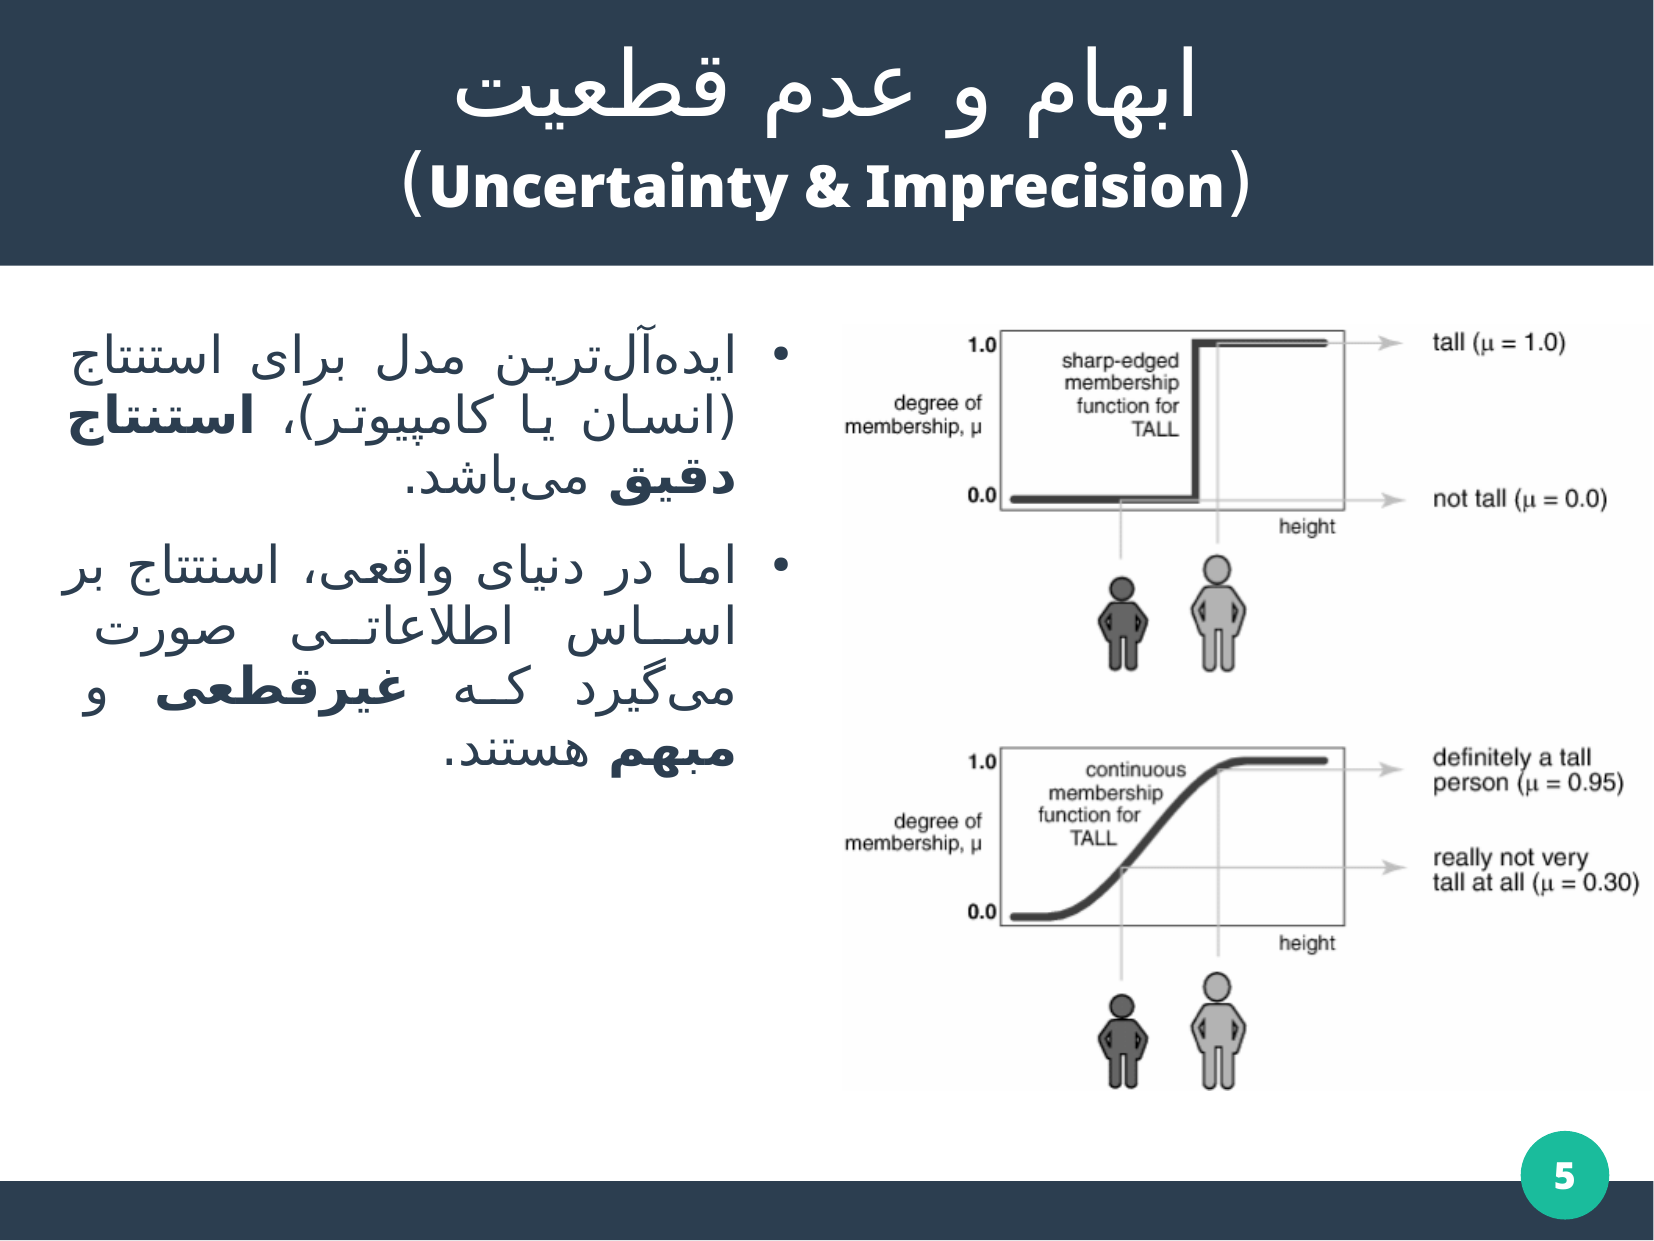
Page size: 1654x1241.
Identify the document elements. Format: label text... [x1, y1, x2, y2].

list ایده‌آل‌ترین مدل برای استنتاج (انسان یا کامپیوتر)، استنتاج دقیق می‌باشد. اما در دنیای واقعی، اسنتتاج بر اساس اطلاعاتی صورت می‌گیرد که غیرقطعی و مبهم هستند. [59, 324, 809, 1152]
title ابهام و عدم قطعیت (Uncertainty & Imprecision) [59, 49, 1595, 207]
picture [842, 324, 1652, 1091]
